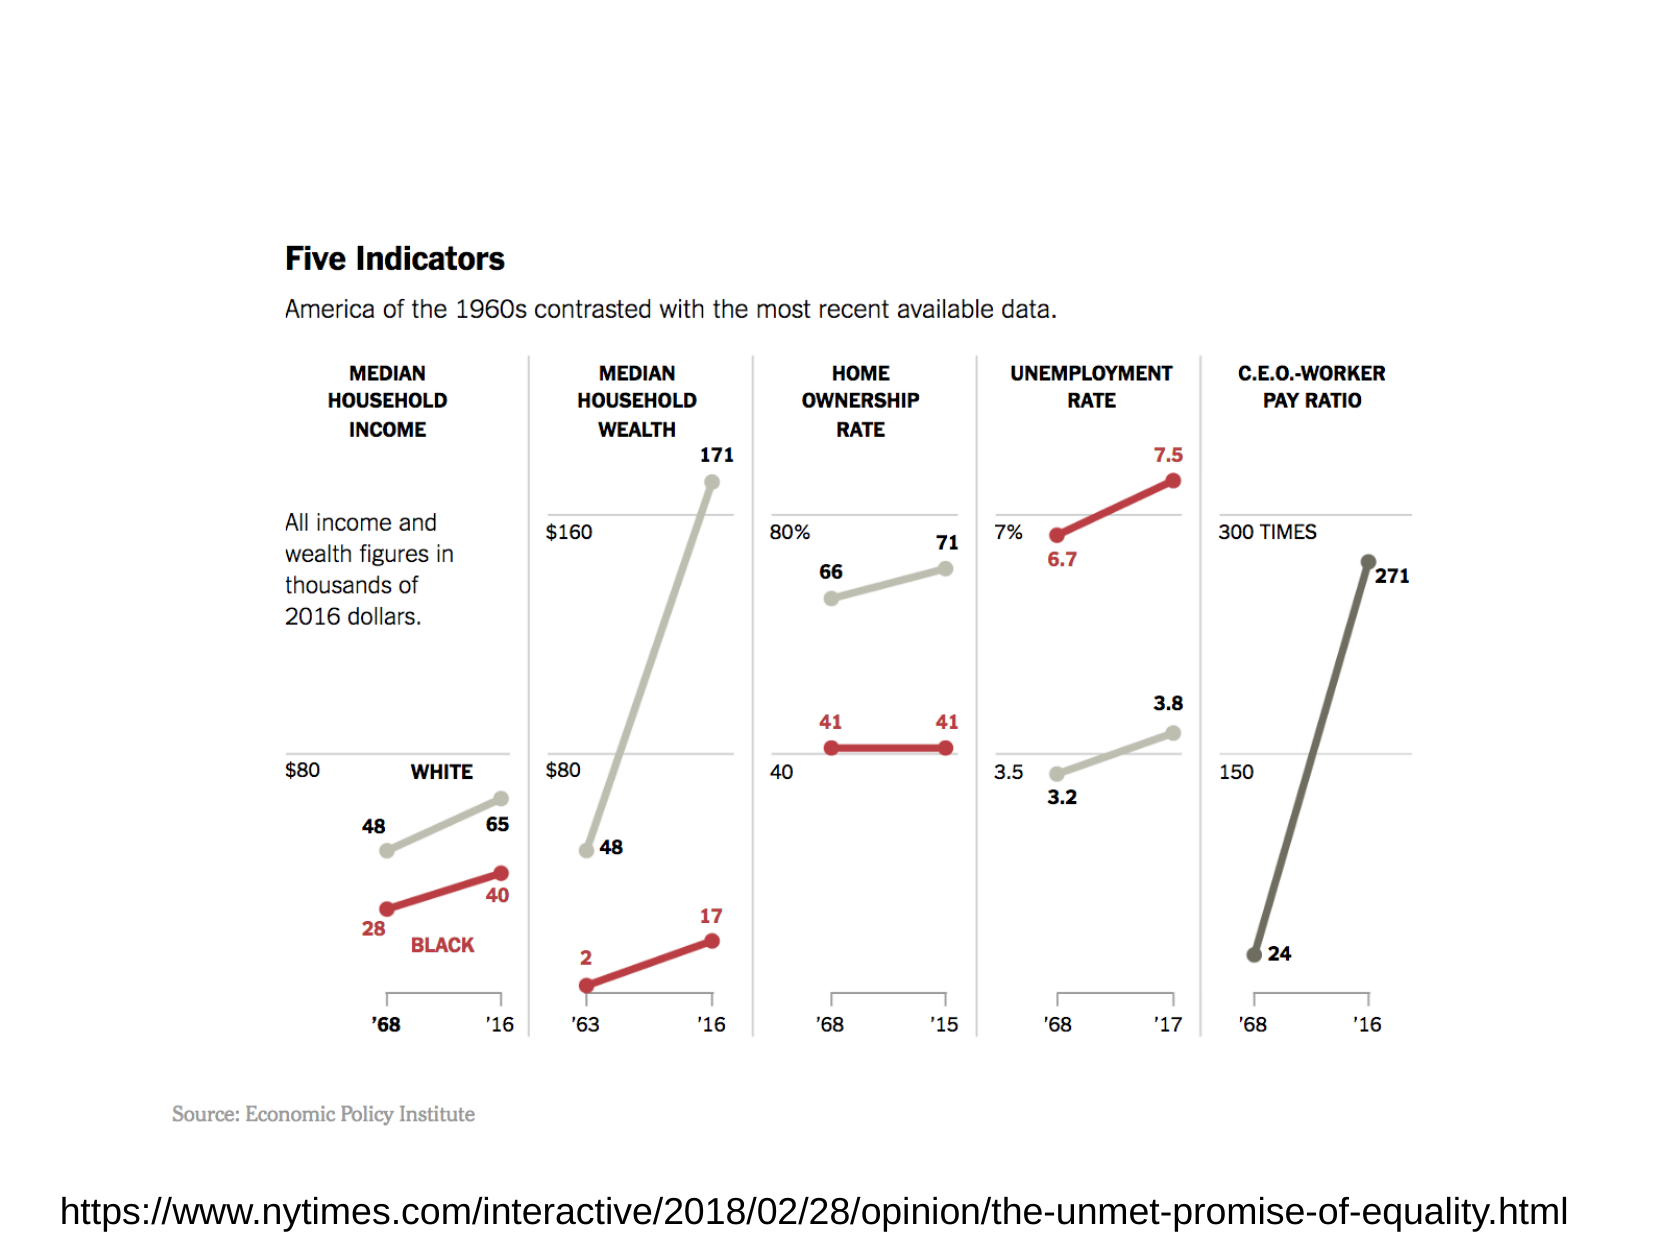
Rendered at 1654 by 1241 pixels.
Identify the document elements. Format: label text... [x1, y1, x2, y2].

picture [44, 224, 1531, 1138]
text_box https://www.nytimes.com/interactive/2018/02/28/opinion/the-unmet-promise-of-equality.html [45, 1183, 1592, 1241]
